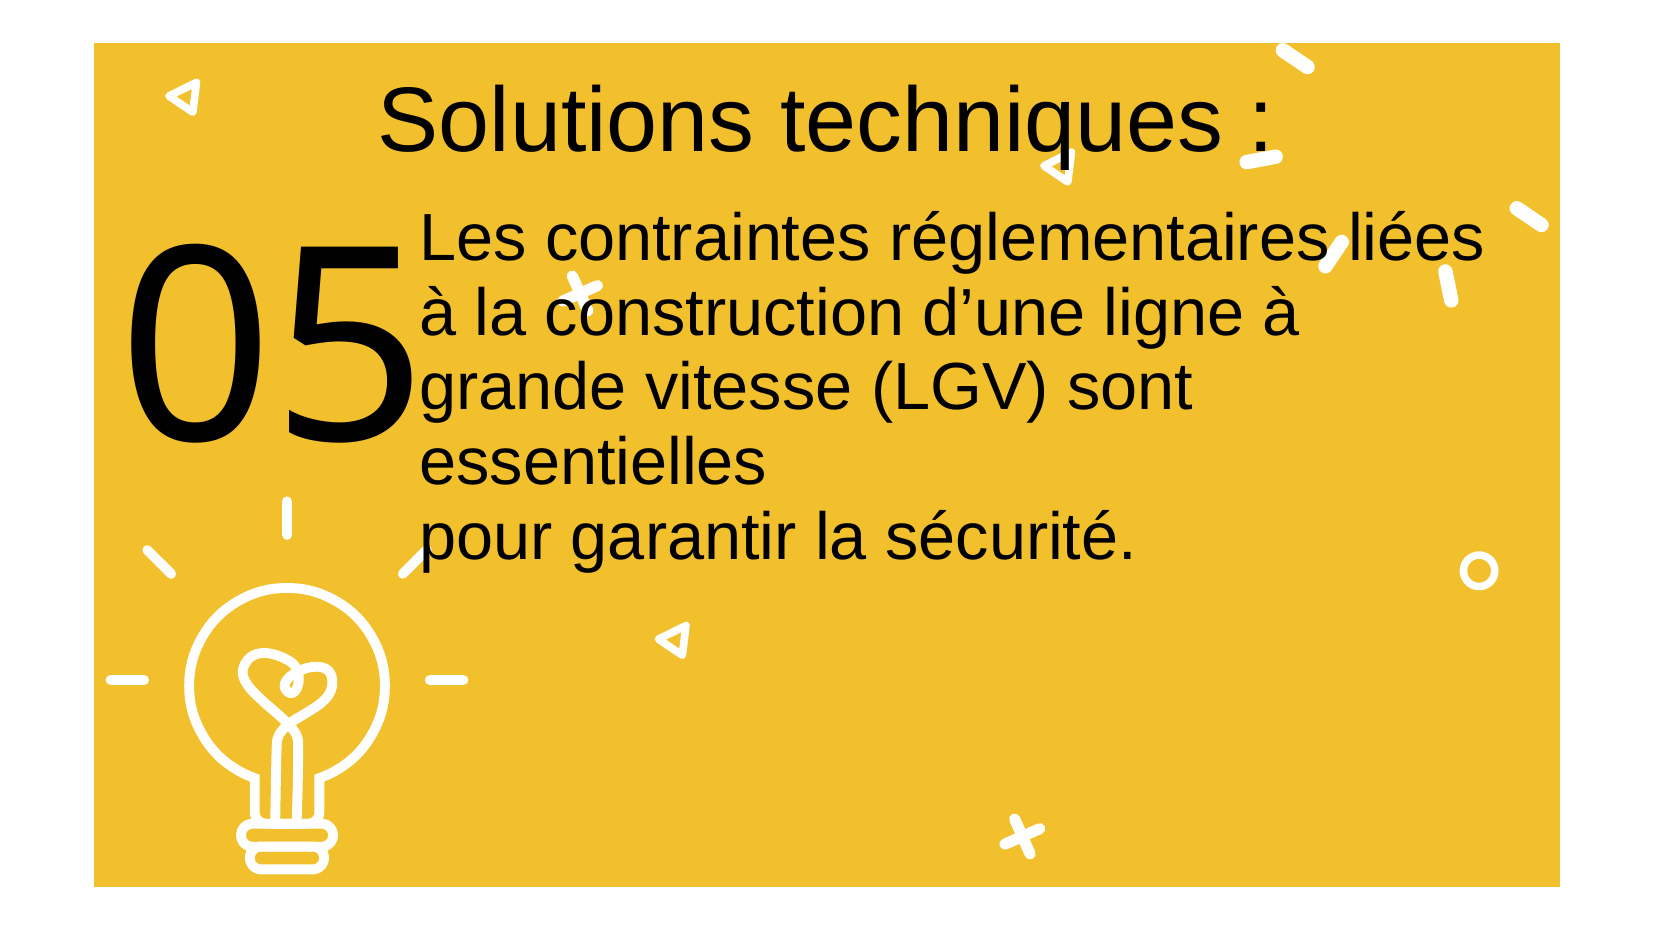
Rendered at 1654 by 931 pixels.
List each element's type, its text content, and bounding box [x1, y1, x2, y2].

title Solutions techniques : [82, 37, 1571, 193]
title 05 [118, 193, 404, 517]
text_box Les contraintes réglementaires liées à la construction d’une ligne à grande vitesse (LGV) sont essentielles pour garantir la sécurité. [404, 192, 1560, 731]
